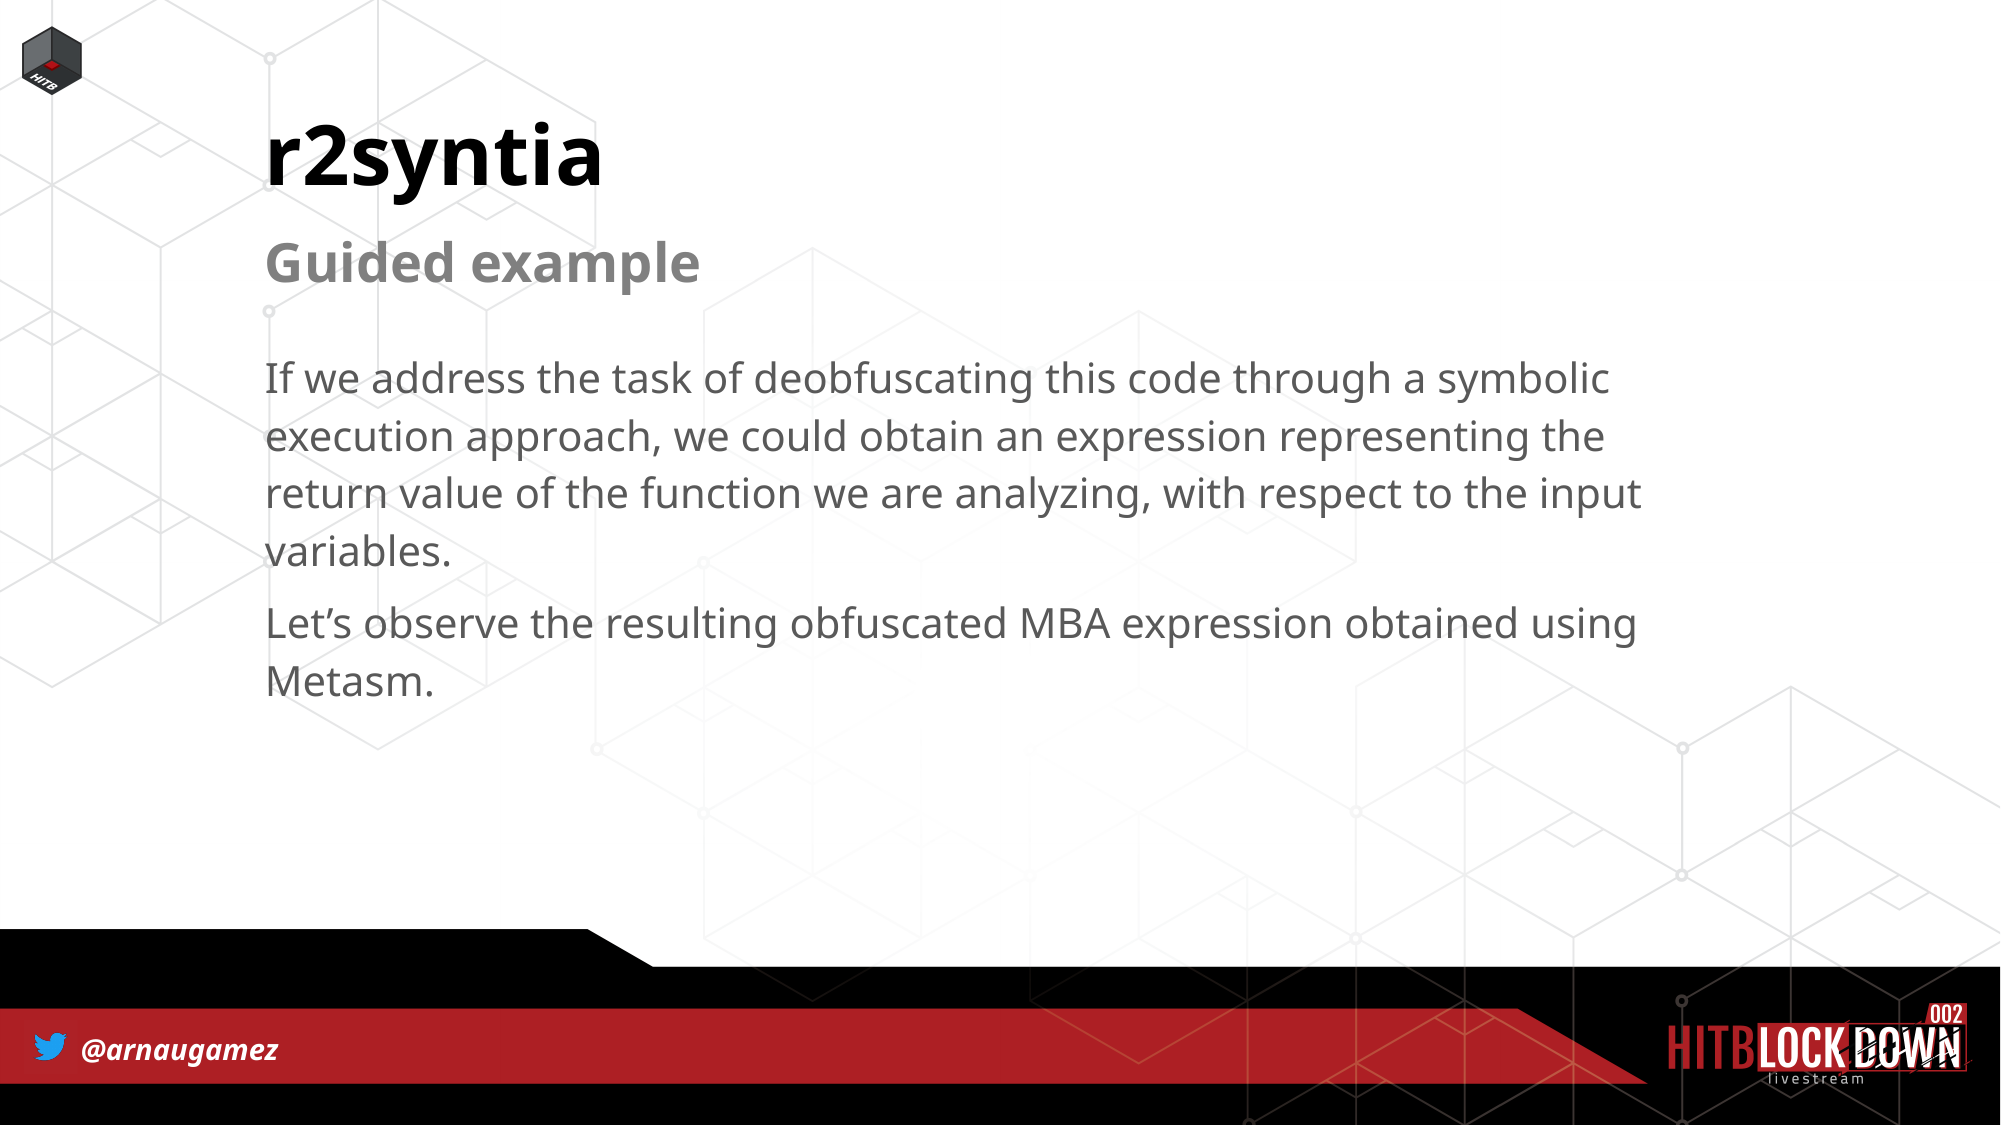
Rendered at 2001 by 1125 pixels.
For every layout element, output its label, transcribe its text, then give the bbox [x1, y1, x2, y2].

text_box Guided example [249, 227, 1790, 322]
picture [0, 0, 2001, 1125]
text_box If we address the task of deobfuscating this code through a symbolic execution approach, we could obtain an expression representing the return value of the function we are analyzing, with respect to the input variables. Let’s observe the resulting obfuscated MBA expression obtained using Metasm. [250, 336, 1751, 721]
title r2syntia [249, 108, 1750, 210]
